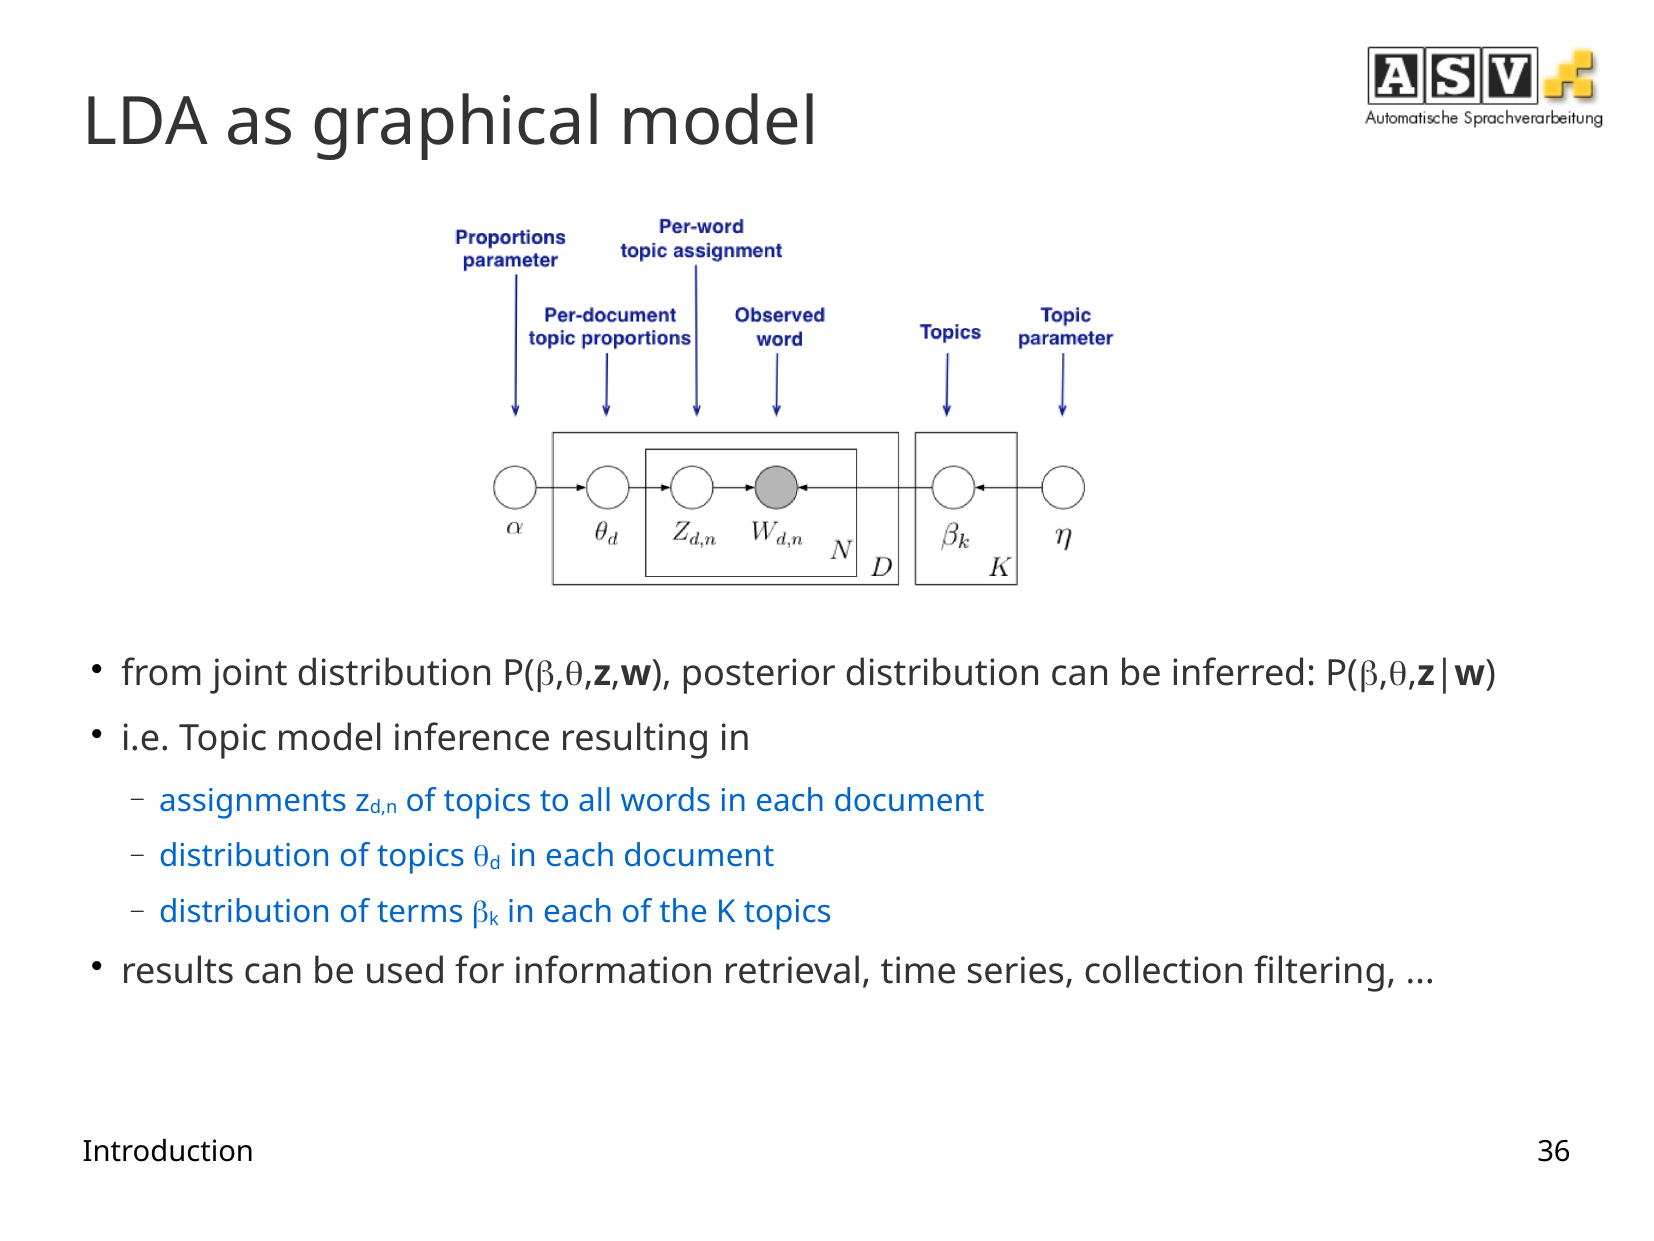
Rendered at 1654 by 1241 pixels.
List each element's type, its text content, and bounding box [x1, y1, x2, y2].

picture [1364, 43, 1605, 129]
title LDA as graphical model [82, 49, 1347, 189]
list from joint distribution P(,,z,w), posterior distribution can be inferred: P(,,z|w) i.e. Topic model inference resulting in assignments zd,n of topics to all words in each document distribution of topics d in each document distribution of terms k in each of the K topics results can be used for information retrieval, time series, collection filtering, ... [82, 647, 1538, 1063]
picture [401, 212, 1202, 603]
